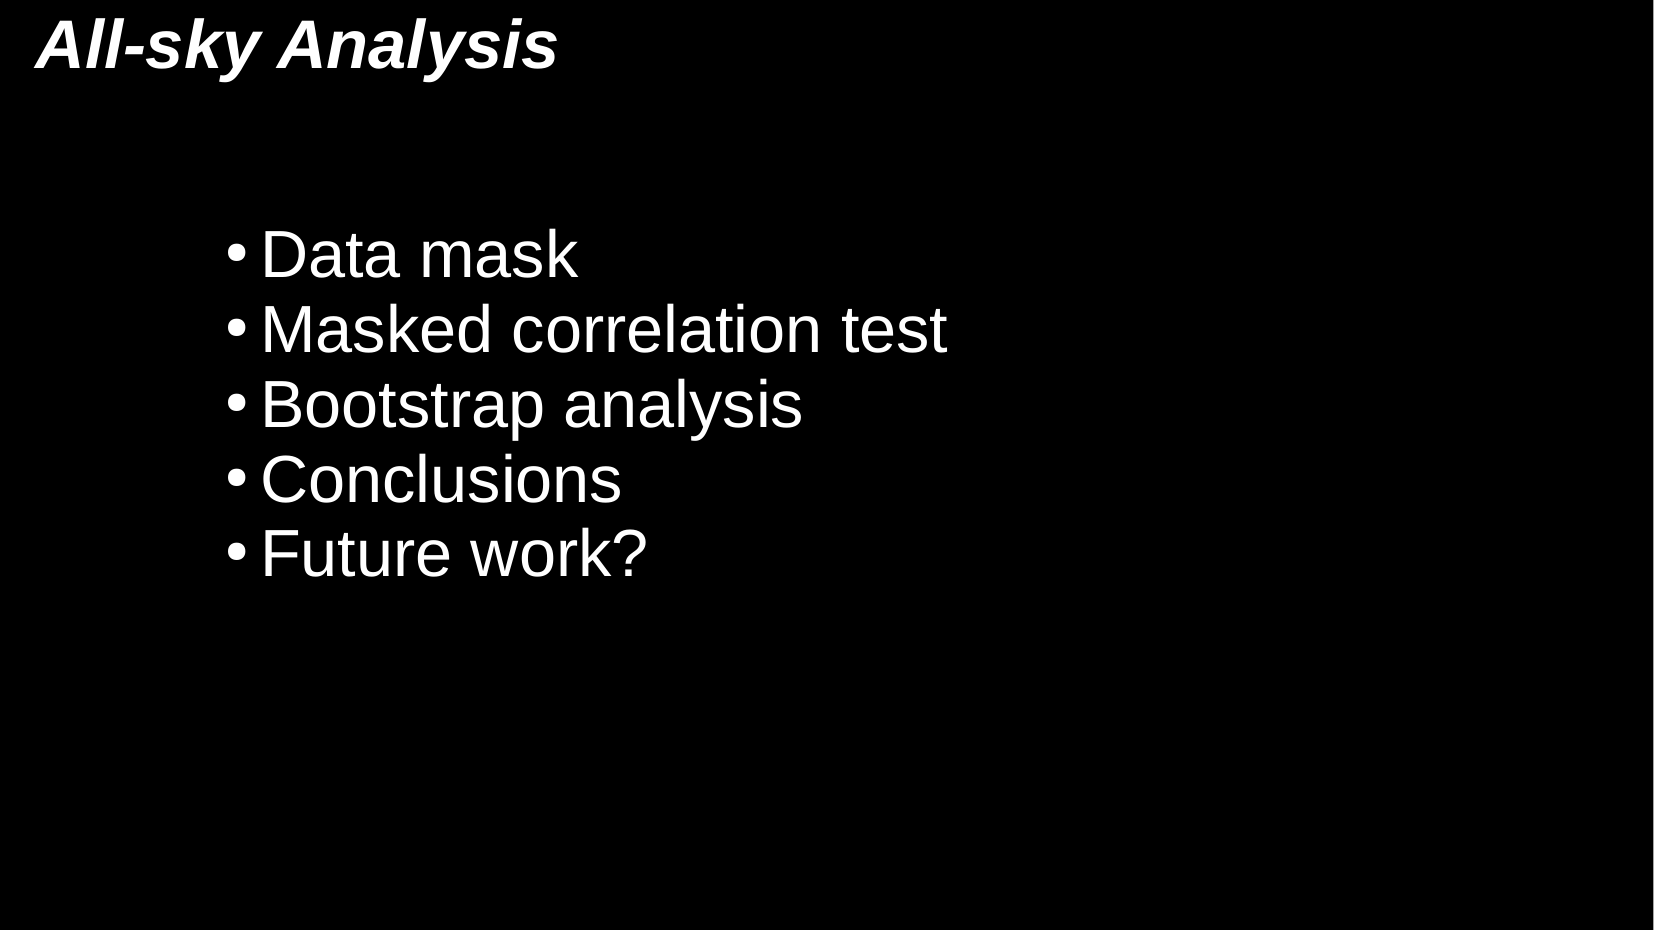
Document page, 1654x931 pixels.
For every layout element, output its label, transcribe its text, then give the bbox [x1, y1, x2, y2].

title All-sky Analysis [0, 0, 1654, 91]
text_box Data mask Masked correlation test Bootstrap analysis Conclusions Future work? [210, 210, 1381, 898]
